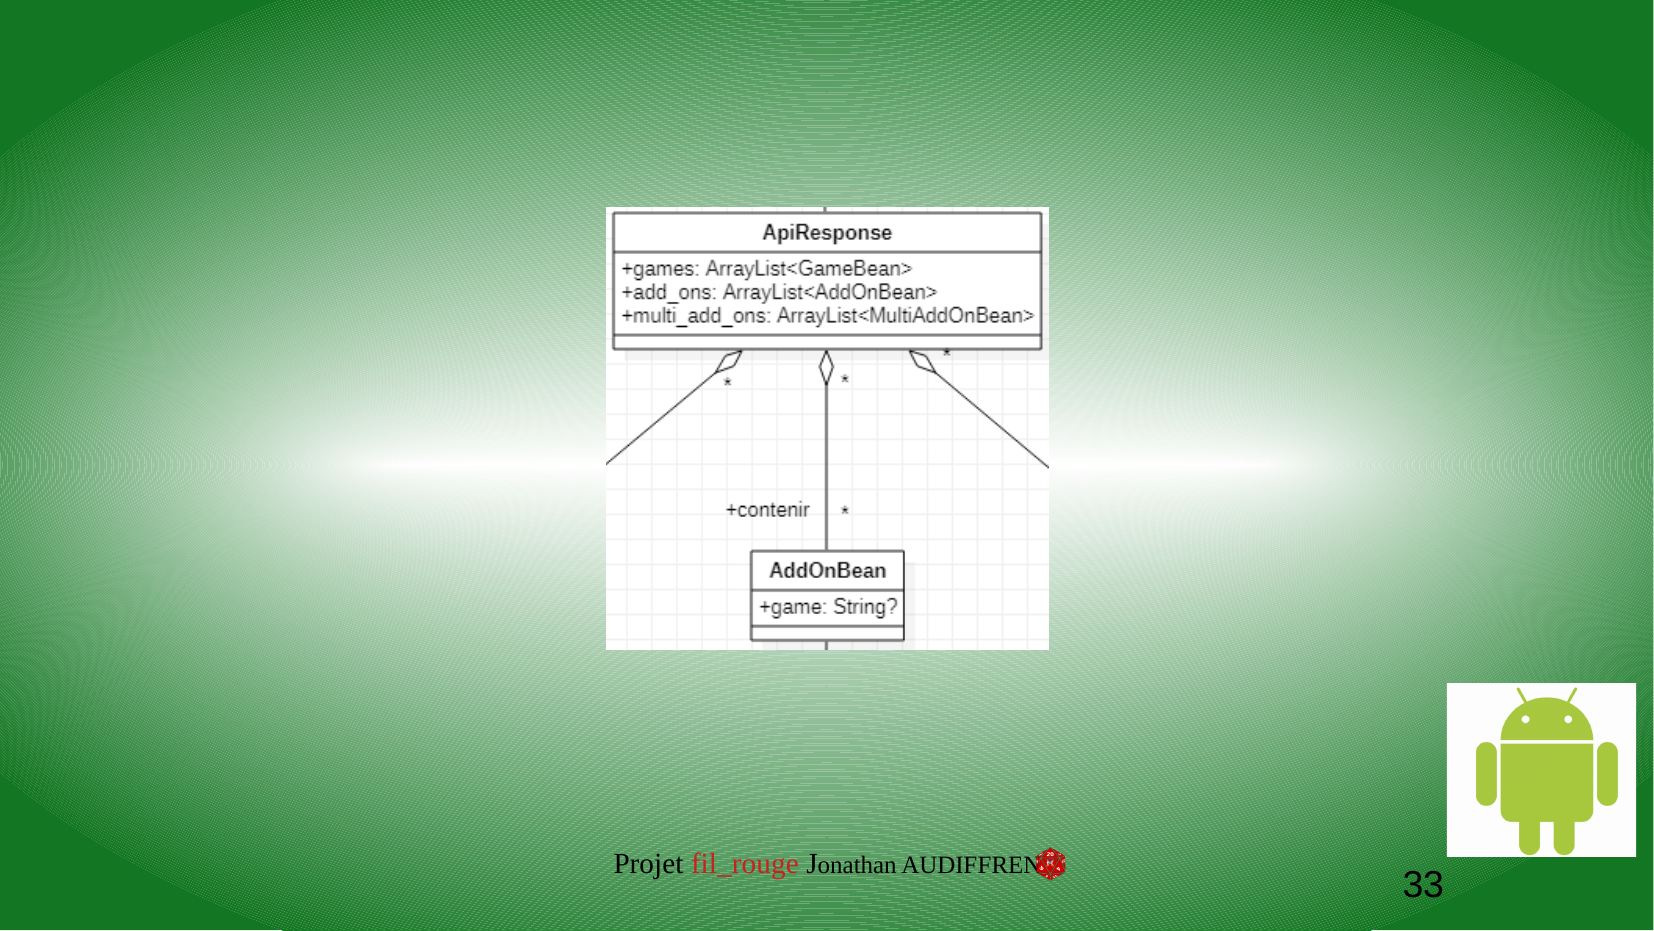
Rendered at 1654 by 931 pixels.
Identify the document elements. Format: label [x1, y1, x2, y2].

picture [1446, 683, 1637, 857]
picture [606, 207, 1049, 650]
picture [1033, 847, 1067, 881]
